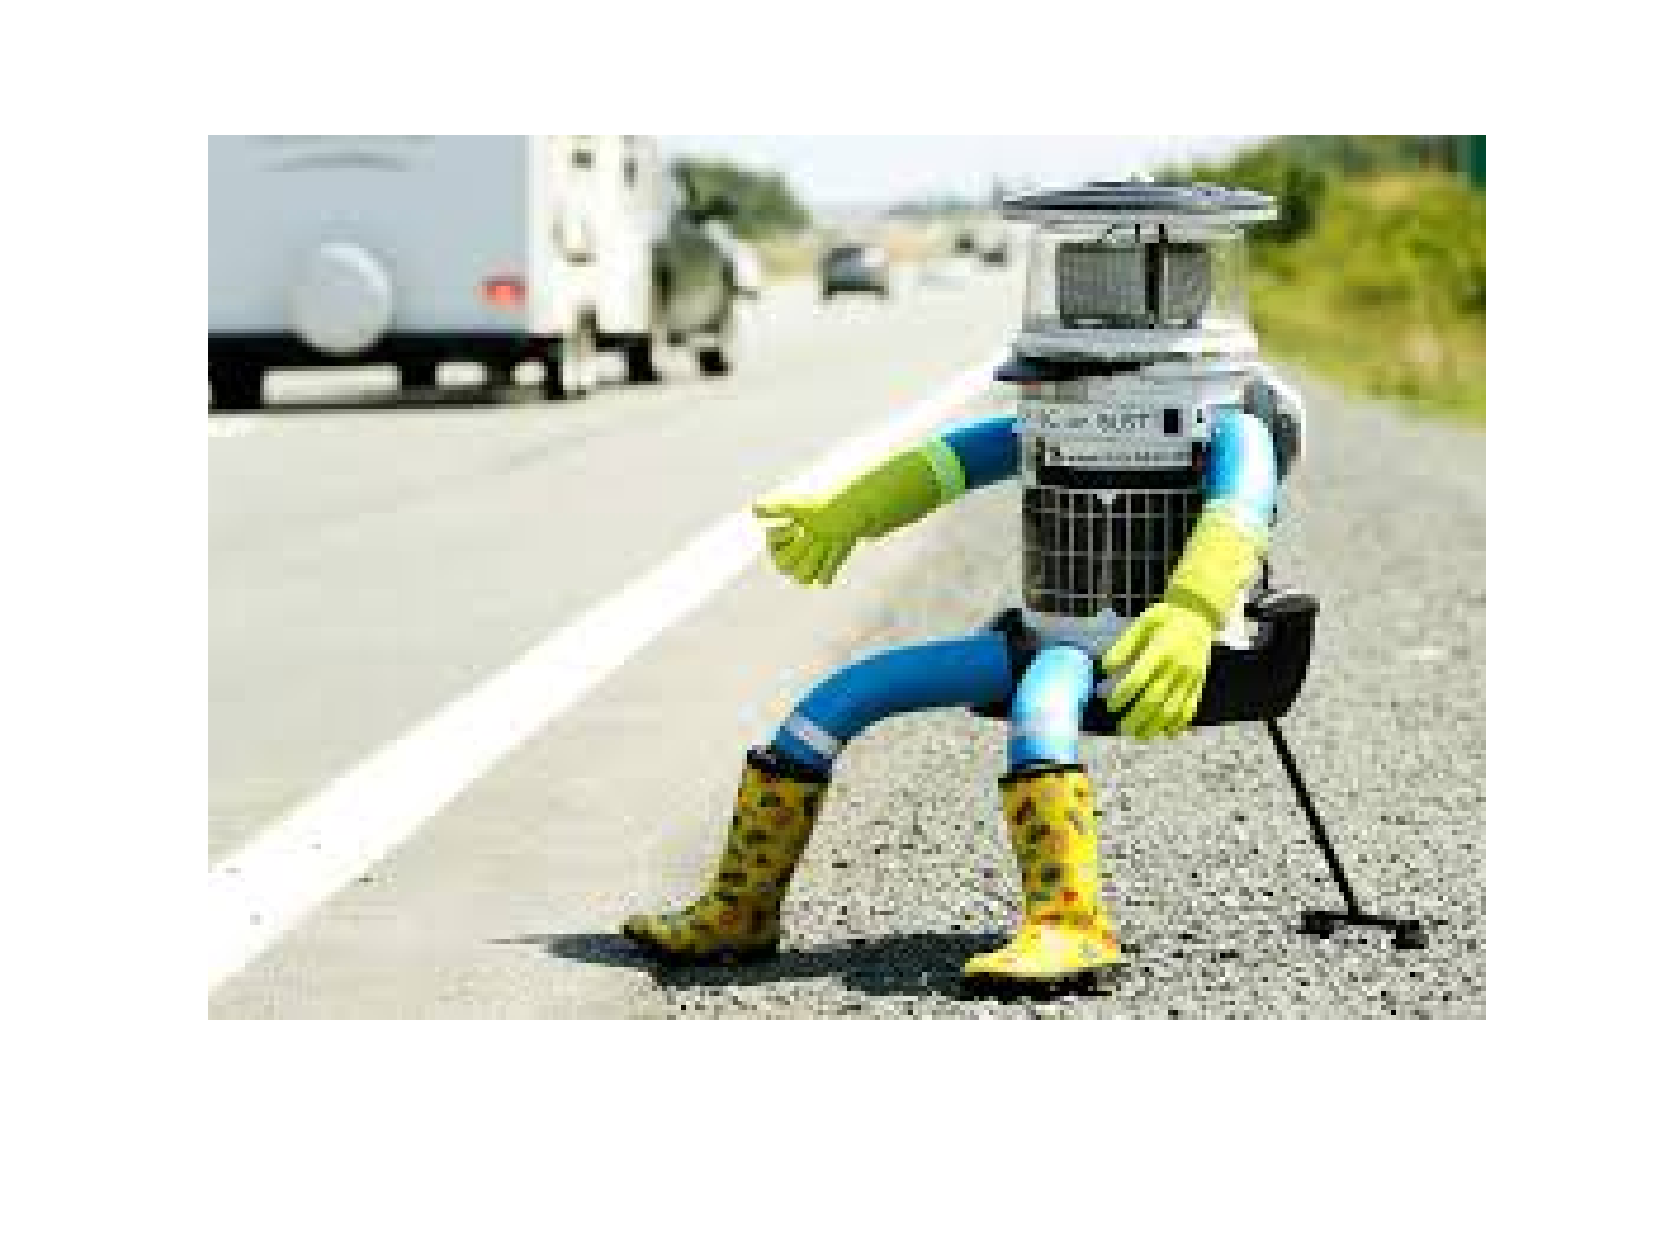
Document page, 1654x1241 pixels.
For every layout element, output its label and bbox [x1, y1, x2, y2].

picture [208, 135, 1486, 1021]
